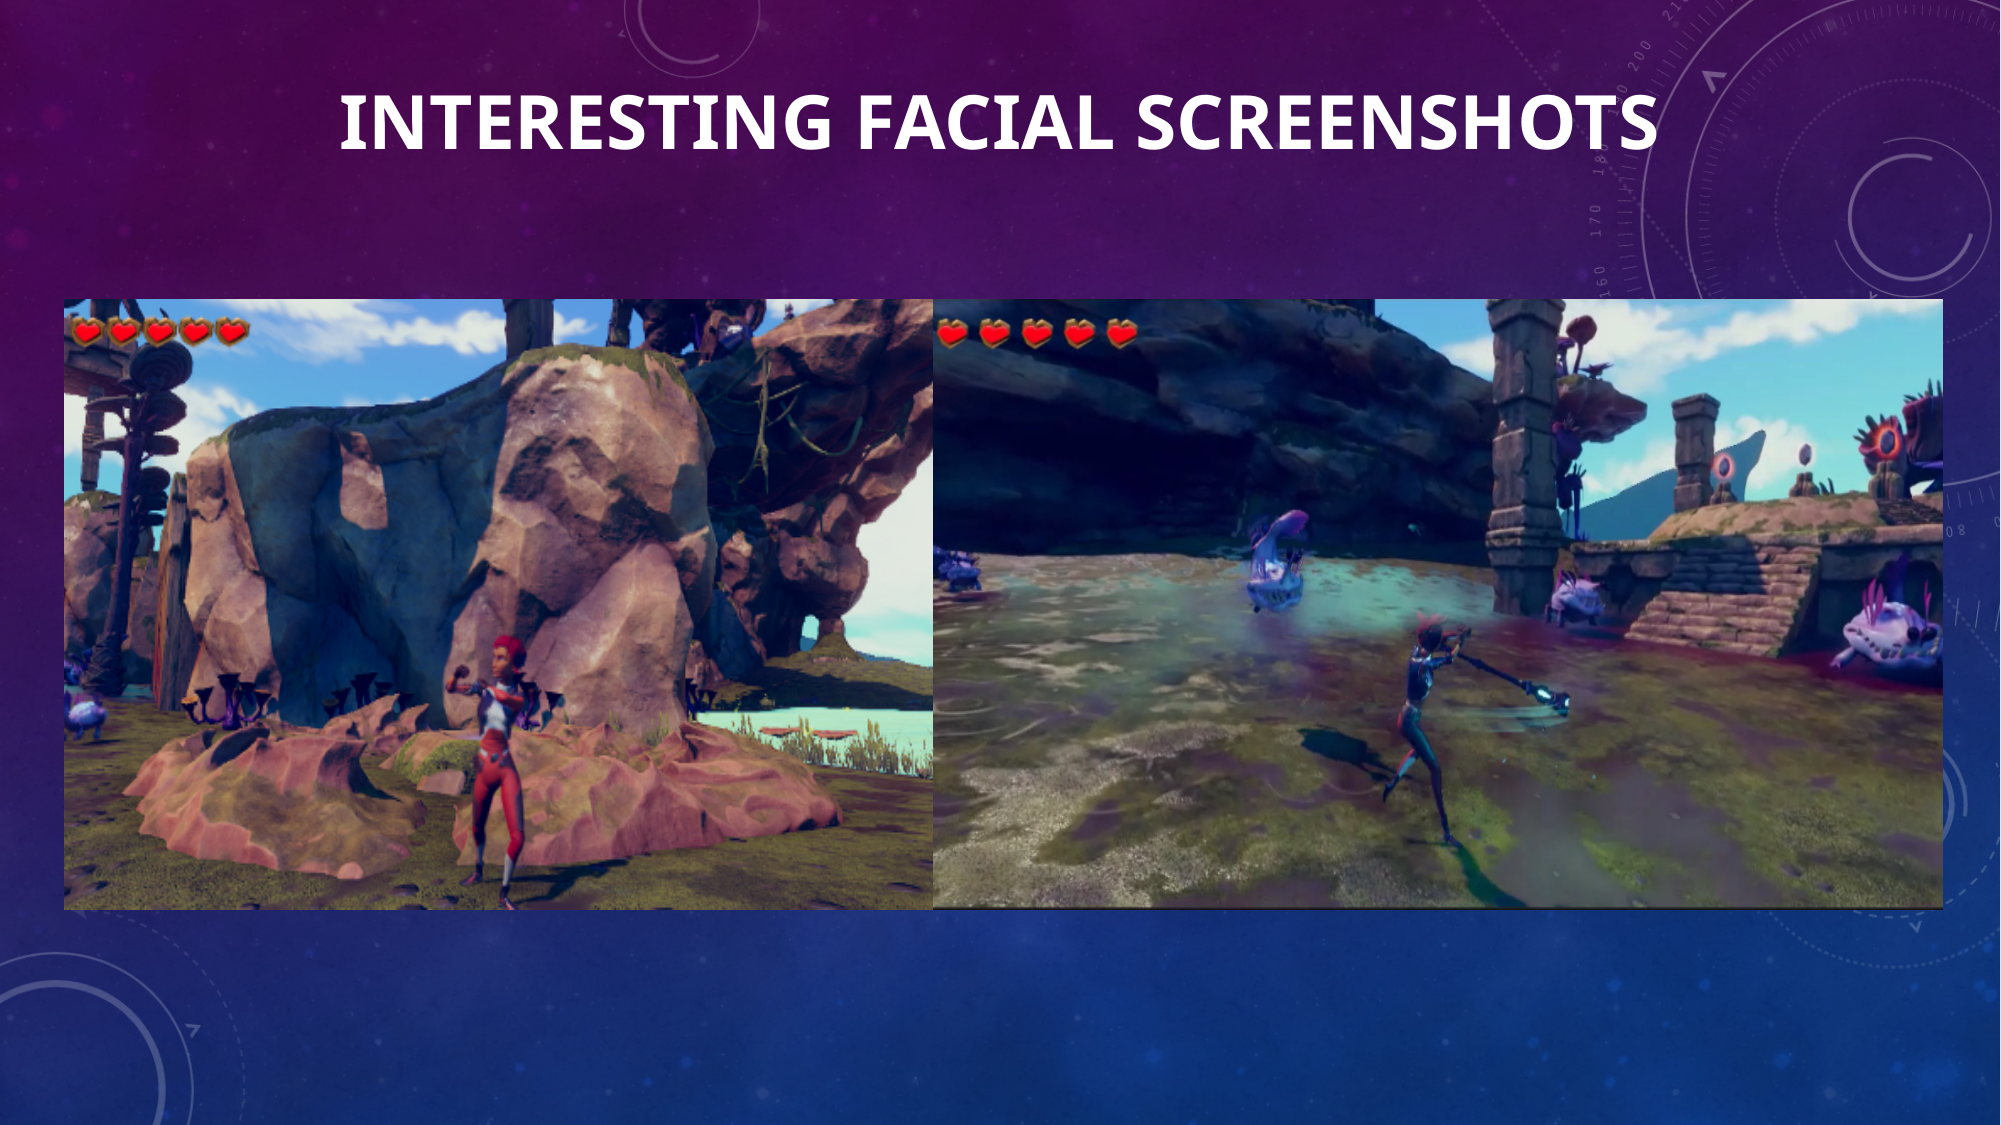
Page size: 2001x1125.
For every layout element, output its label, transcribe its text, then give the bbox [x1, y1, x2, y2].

title Interesting Facial Screenshots [169, 0, 1832, 239]
picture [64, 299, 1943, 910]
